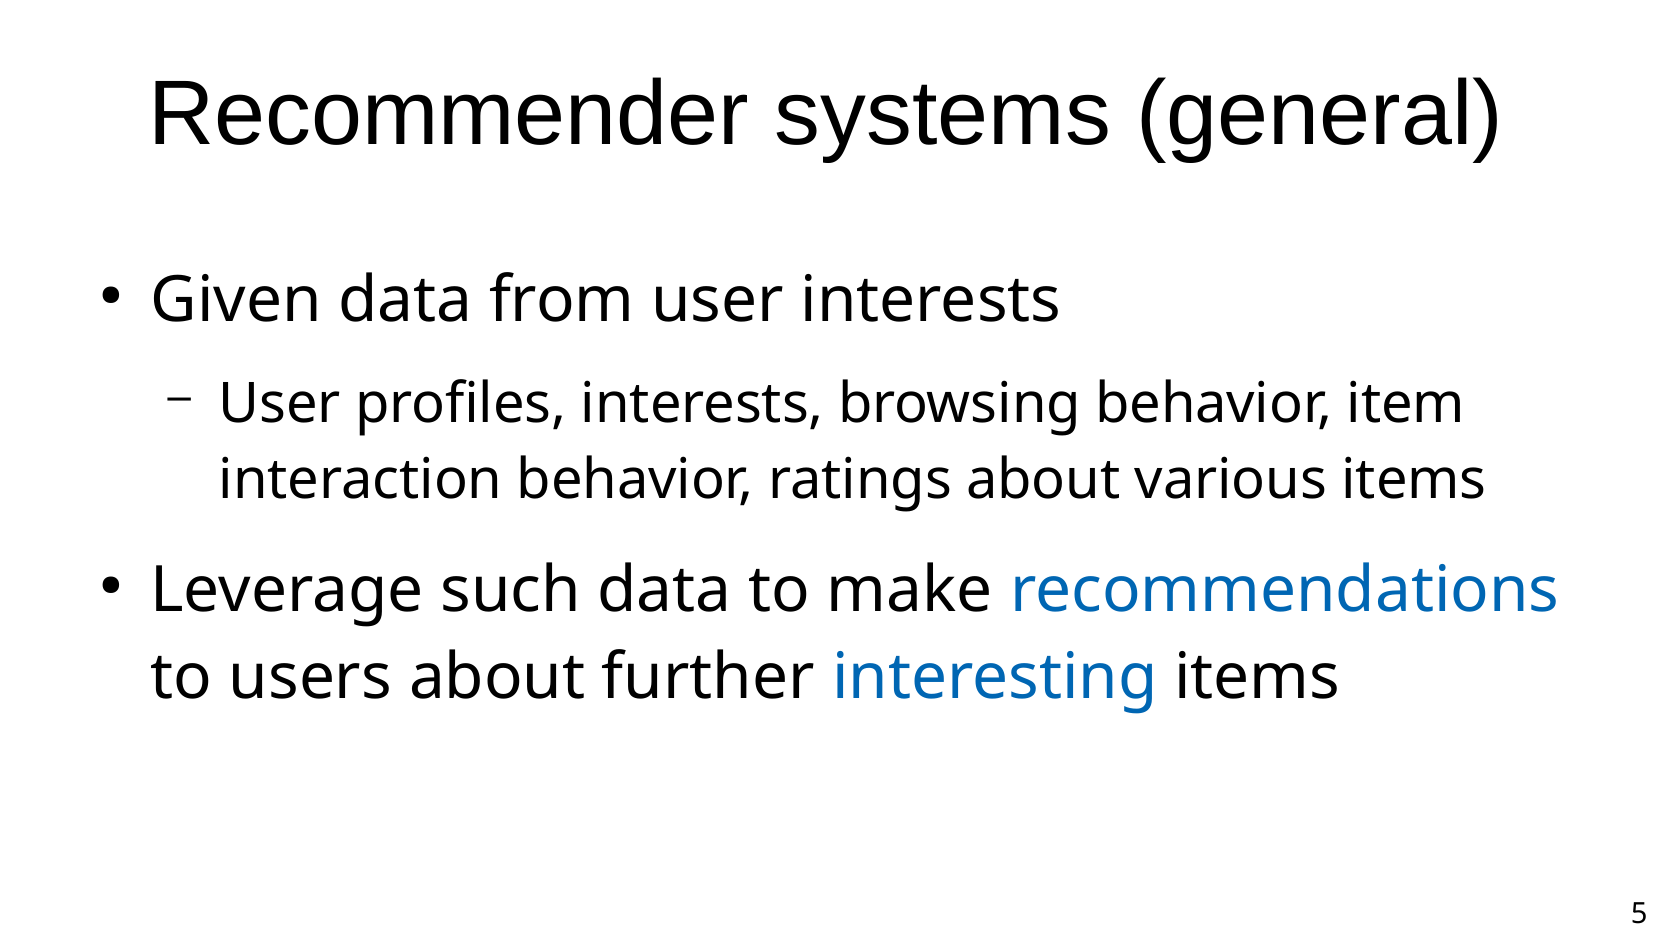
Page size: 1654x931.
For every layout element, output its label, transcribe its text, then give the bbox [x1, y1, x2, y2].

title Recommender systems (general) [82, 1, 1571, 226]
list Given data from user interests User profiles, interests, browsing behavior, item interaction behavior, ratings about various items Leverage such data to make recommendations to users about further interesting items [82, 253, 1571, 793]
